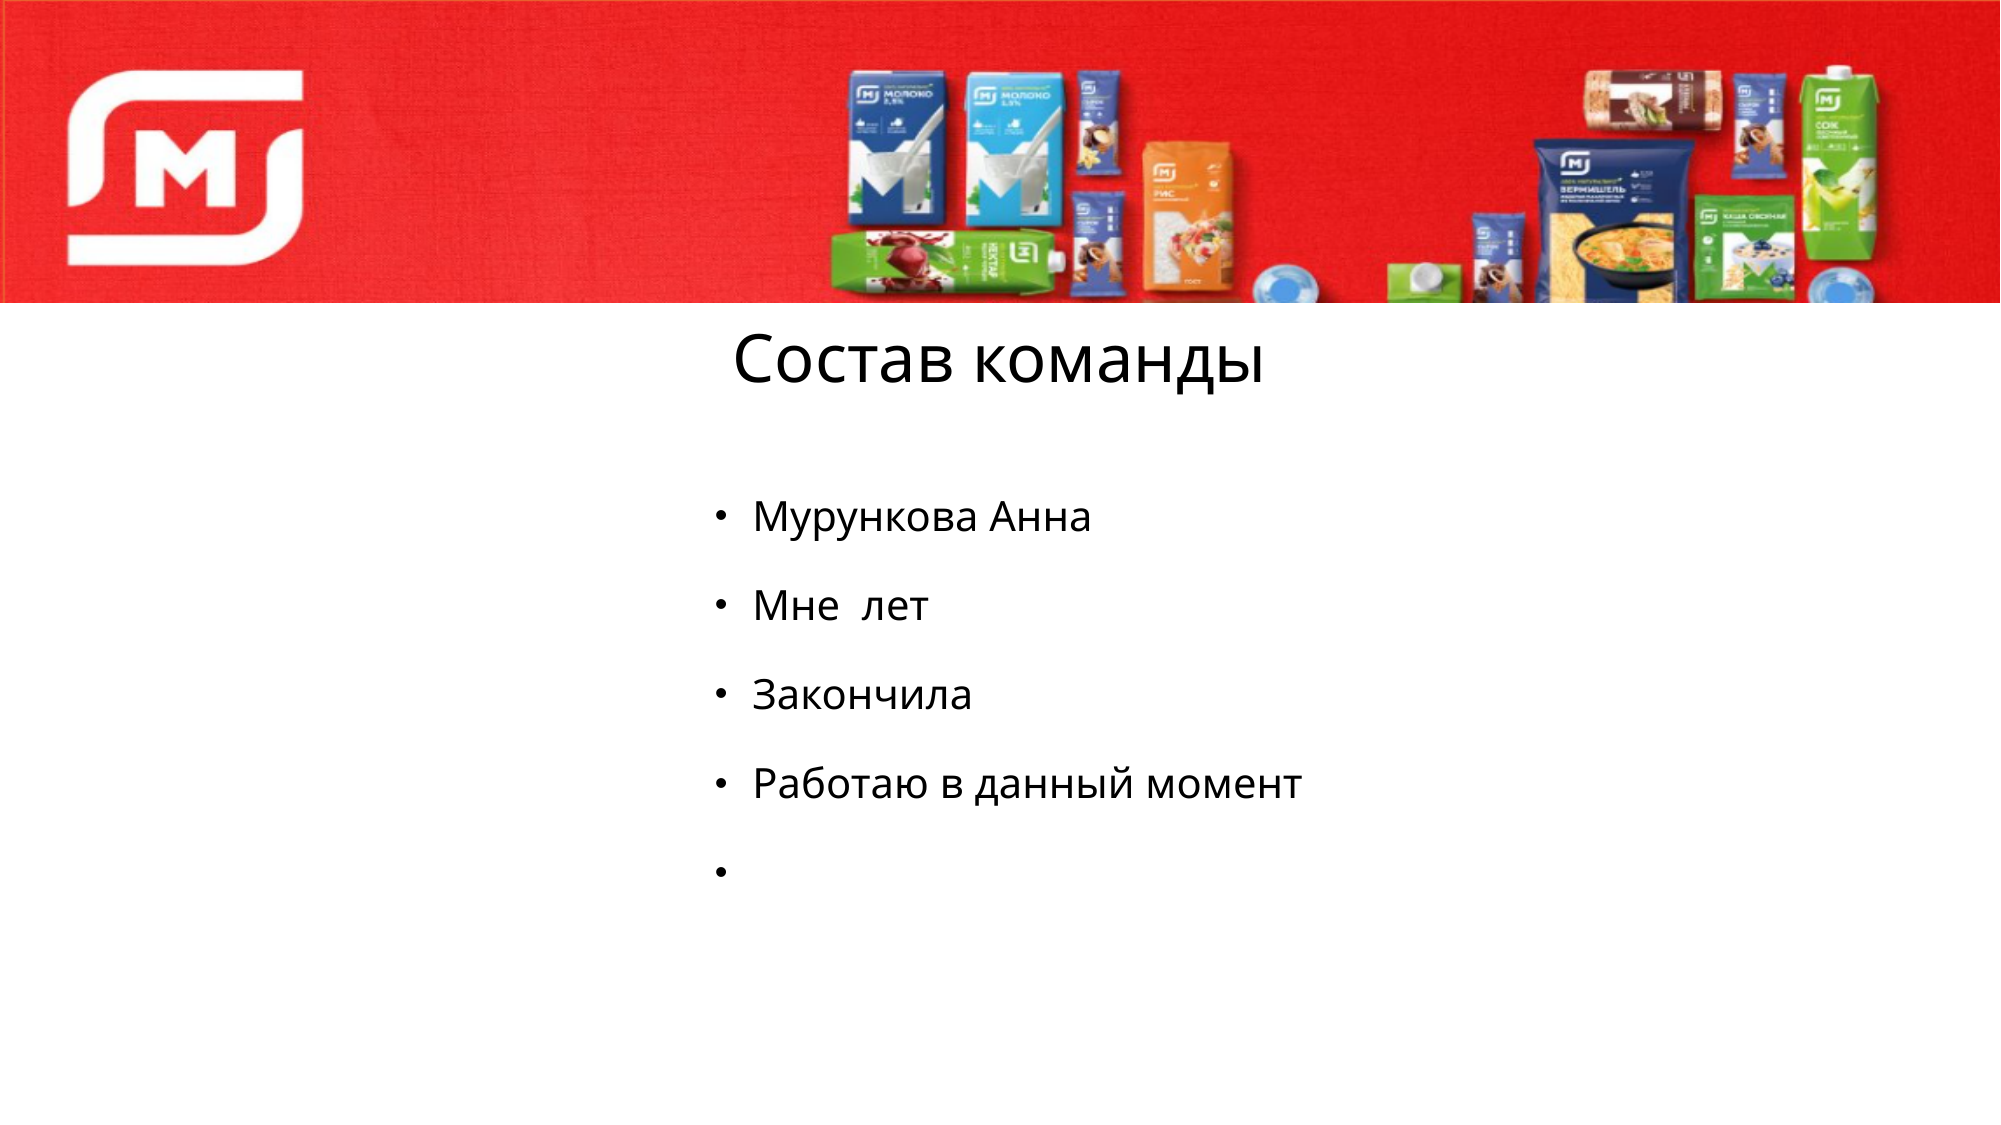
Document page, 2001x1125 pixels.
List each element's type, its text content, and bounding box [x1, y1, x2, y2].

title Состав команды [150, 304, 1851, 420]
list Мурункова Анна Мне лет Закончила Работаю в данный момент [699, 467, 1850, 995]
picture [0, 0, 2000, 303]
